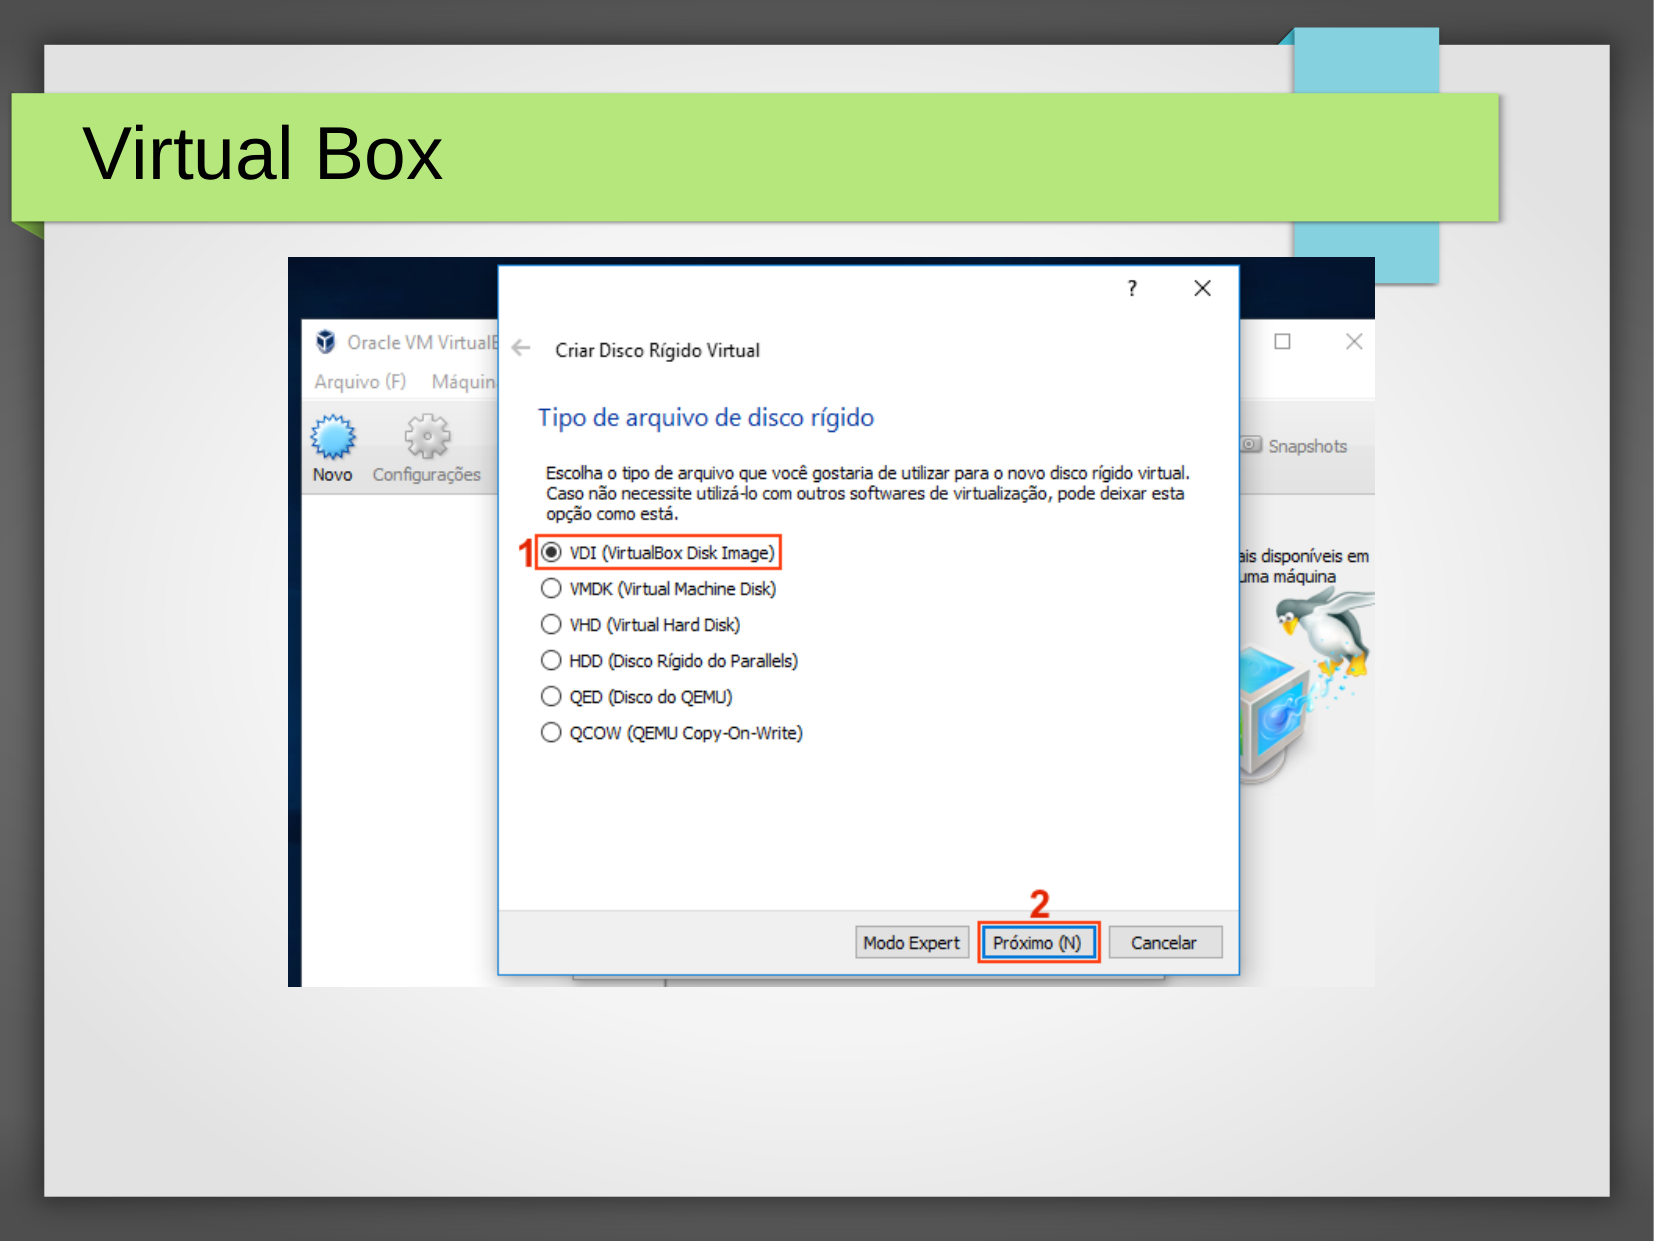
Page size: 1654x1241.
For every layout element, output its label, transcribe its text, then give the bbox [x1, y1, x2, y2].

title Virtual Box [82, 94, 1264, 213]
picture [0, 0, 1654, 1241]
